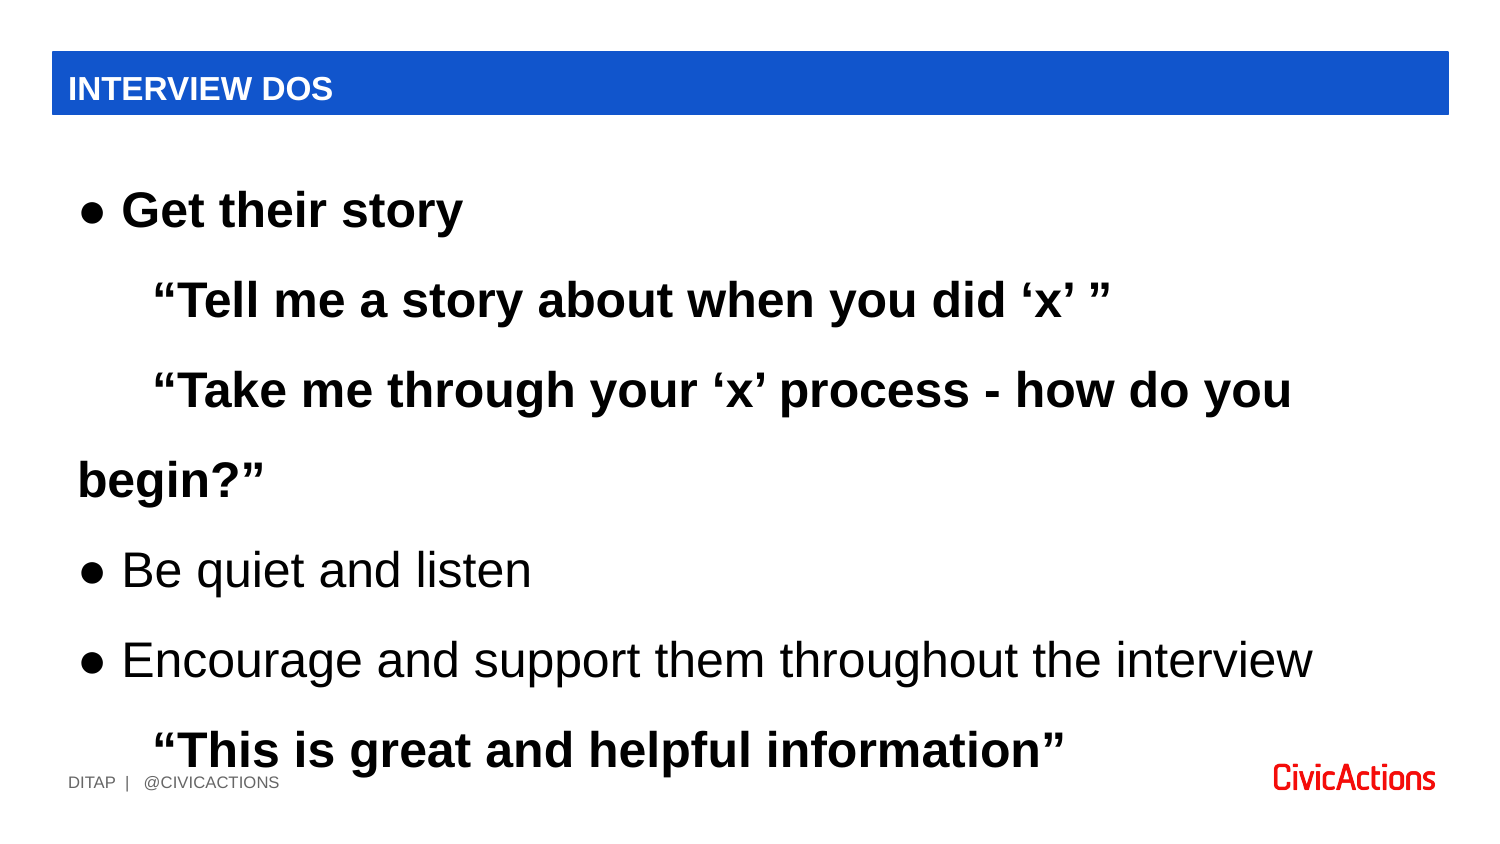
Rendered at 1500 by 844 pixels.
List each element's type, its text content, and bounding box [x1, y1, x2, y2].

text_box ● Get their story “Tell me a story about when you did ‘x’ ” “Take me through your ‘x’ process - how do you begin?” ● Be quiet and listen ● Encourage and support them throughout the interview “This is great and helpful information” [62, 132, 1449, 688]
title INTERVIEW DOS [53, 51, 1449, 115]
picture [1271, 758, 1438, 795]
